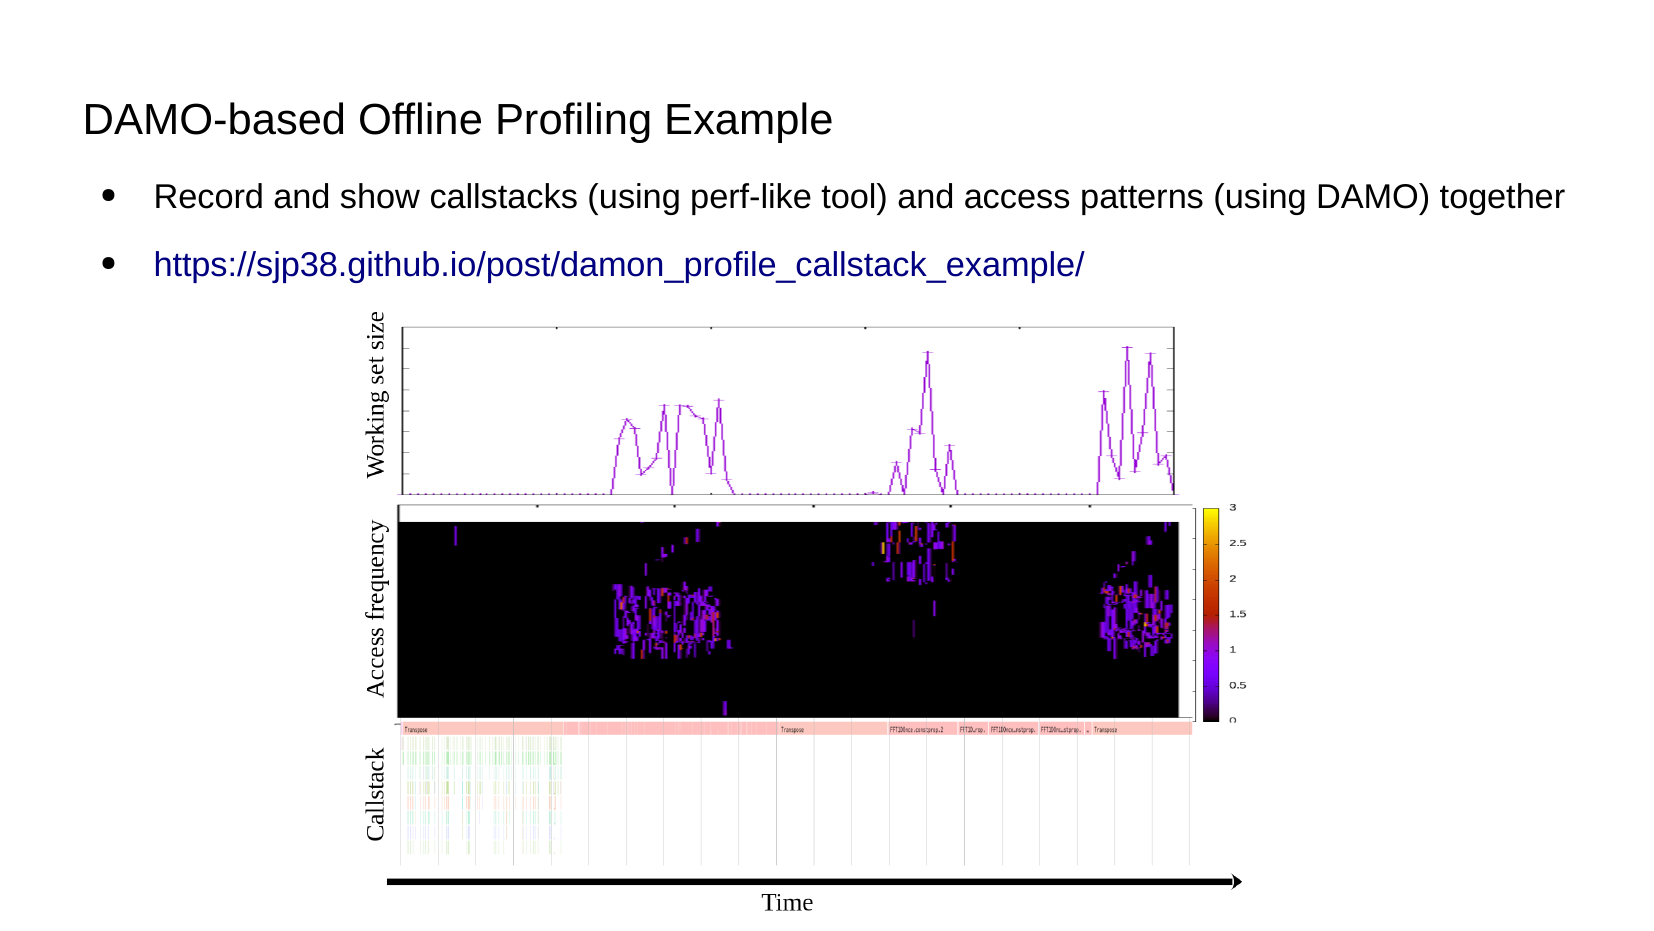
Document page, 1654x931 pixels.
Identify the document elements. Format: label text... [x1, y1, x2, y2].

list Record and show callstacks (using perf-like tool) and access patterns (using DAMO) together https://sjp38.github.io/post/damon_profile_callstack_example/ [82, 177, 1571, 833]
title DAMO-based Offline Profiling Example [82, 81, 1571, 157]
picture [355, 303, 1257, 916]
